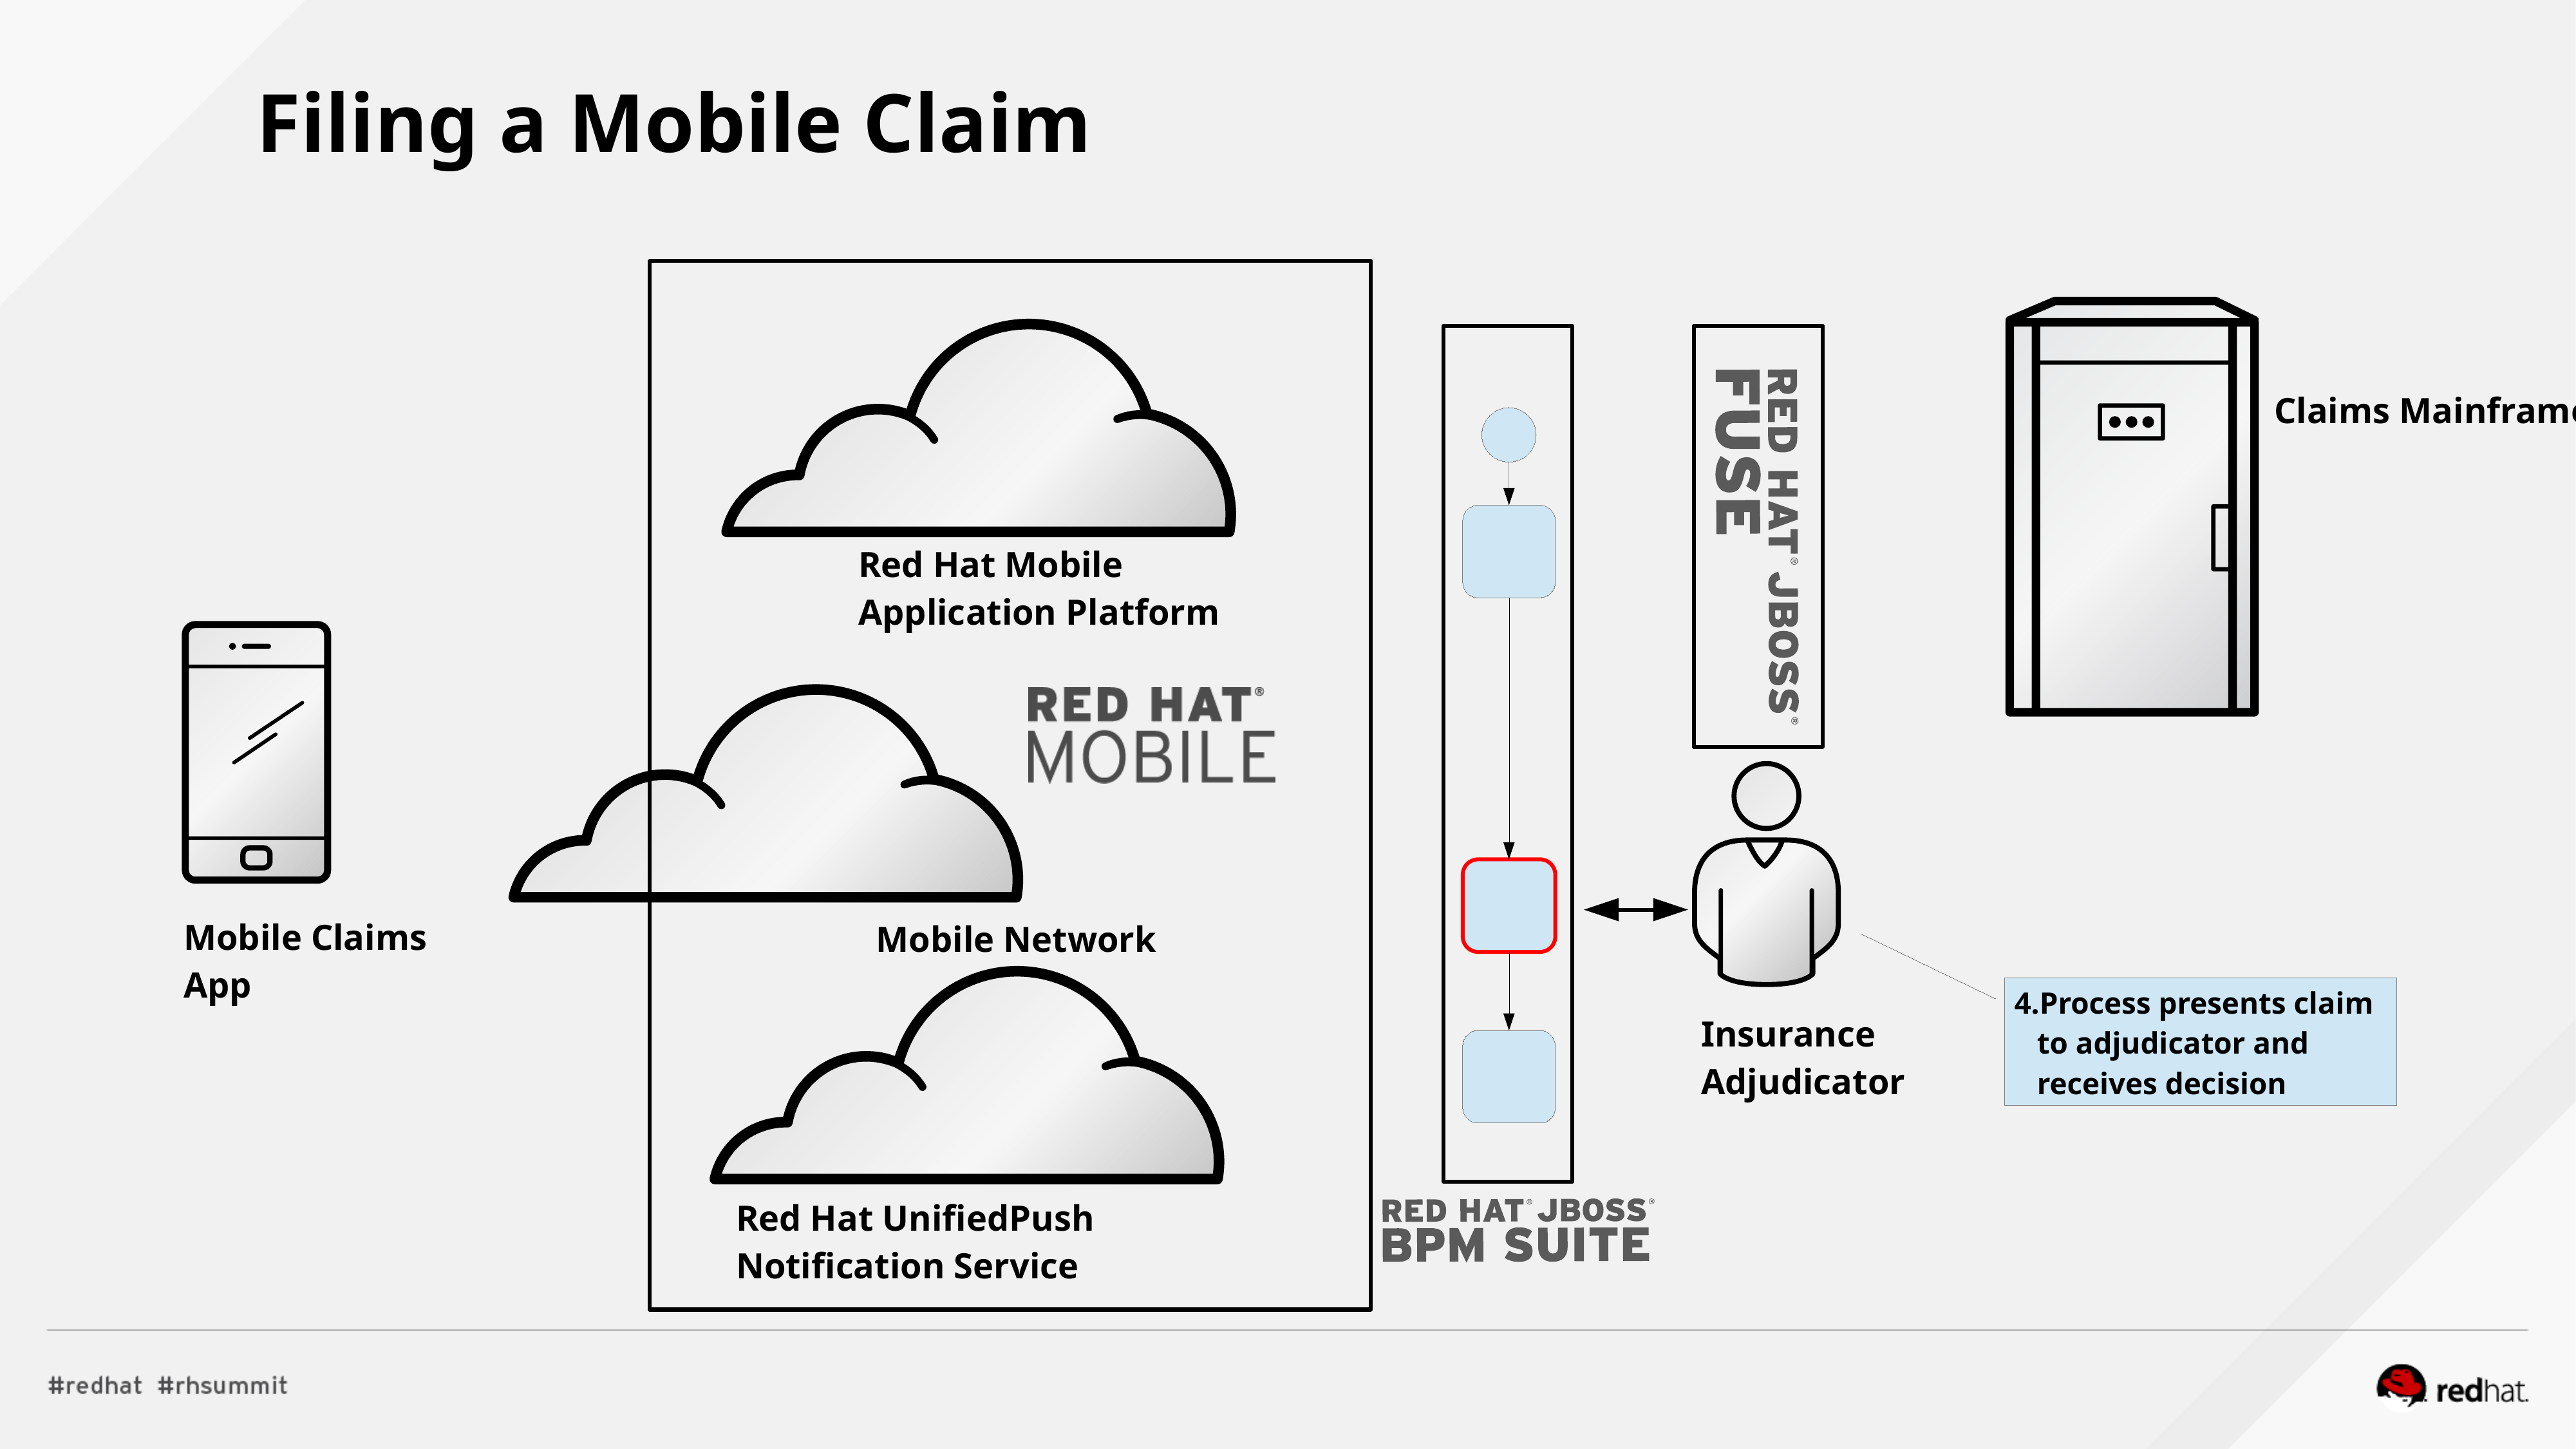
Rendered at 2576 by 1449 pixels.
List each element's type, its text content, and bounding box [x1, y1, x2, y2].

text_box [1462, 859, 1556, 952]
picture [0, 0, 2576, 1449]
title Filing a Mobile Claim [256, 62, 2447, 180]
text_box [1462, 1030, 1556, 1123]
text_box [1462, 505, 1556, 598]
text_box Insurance Adjudicator [1691, 1005, 2044, 1113]
text_box Red Hat Mobile Application Platform [849, 535, 1277, 643]
text_box [1481, 407, 1537, 462]
text_box Claims Mainframe [2264, 381, 2576, 440]
text_box Mobile Claims App [174, 907, 361, 1016]
text_box Process presents claim to adjudicator and receives decision [2005, 978, 2397, 1105]
